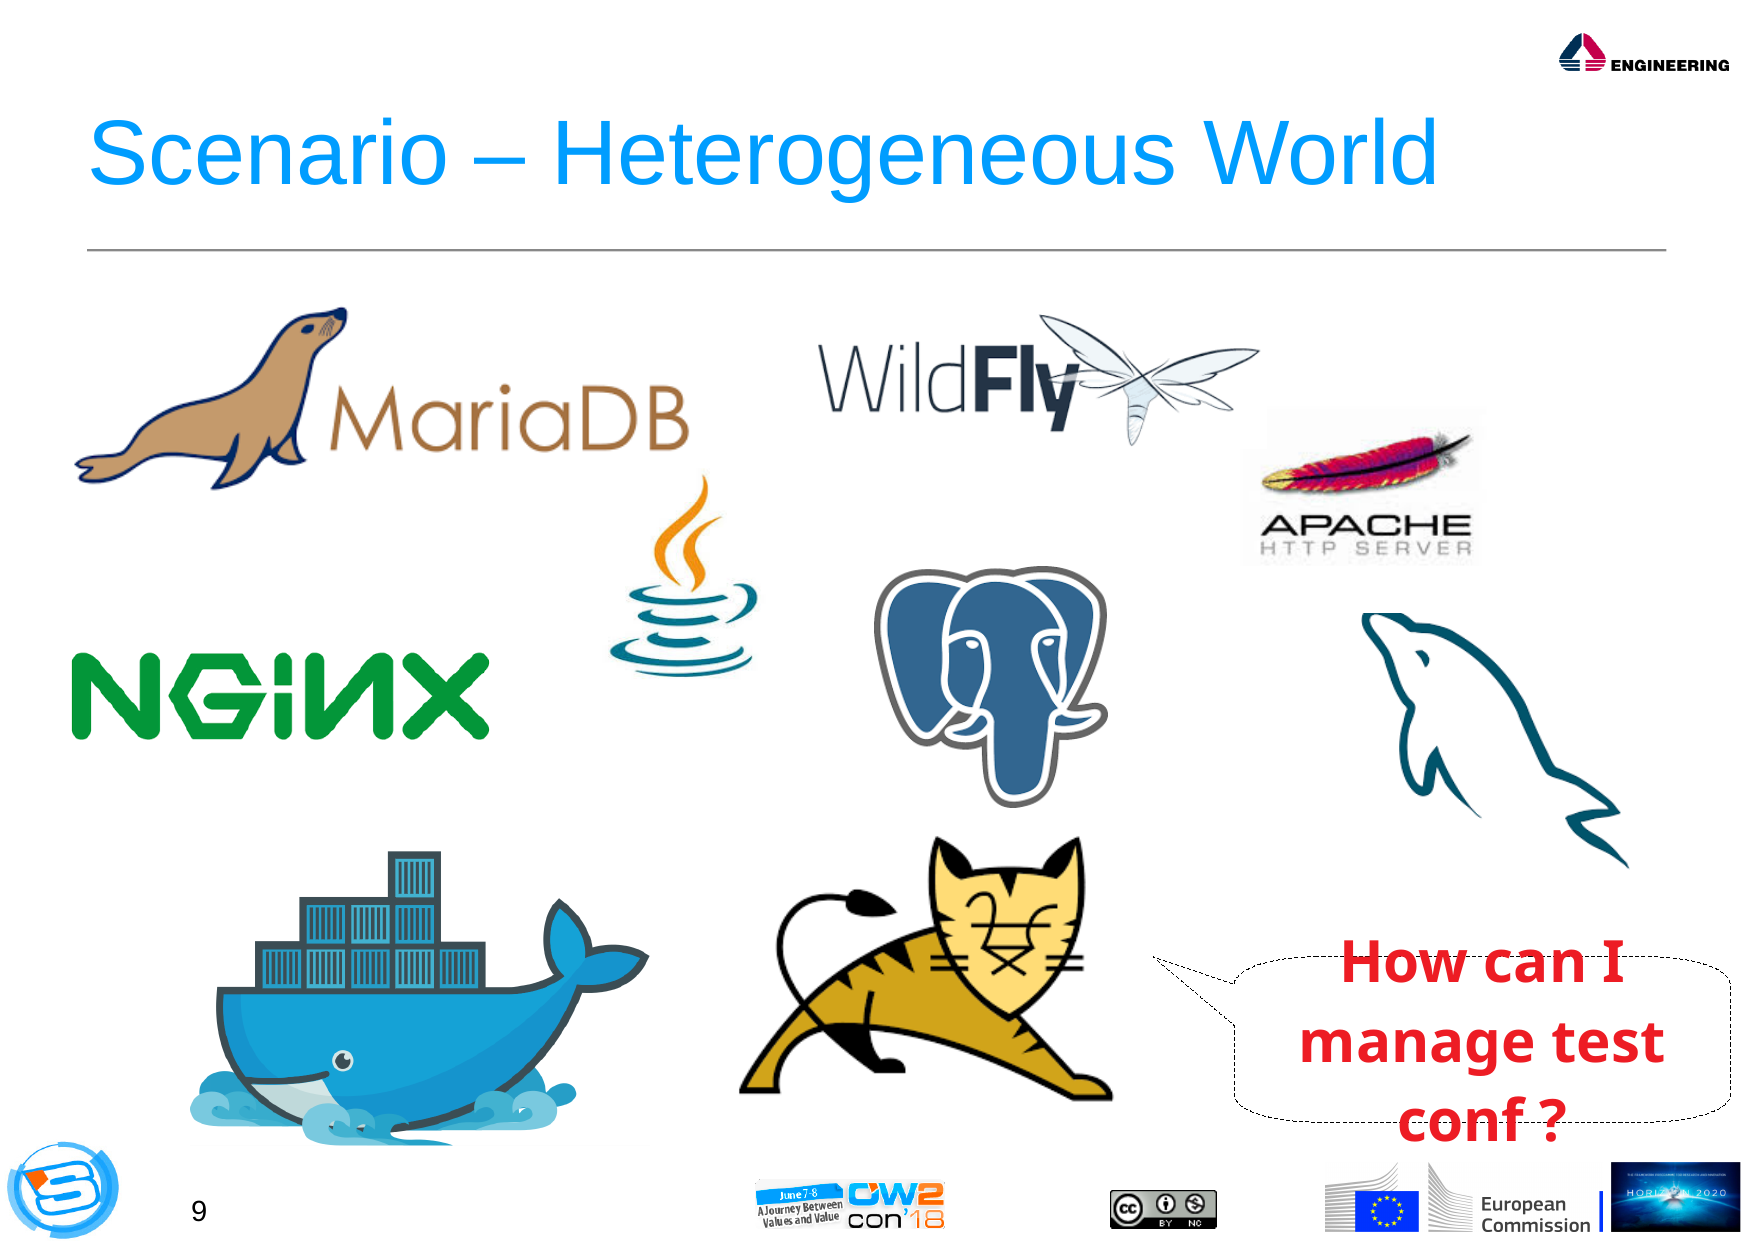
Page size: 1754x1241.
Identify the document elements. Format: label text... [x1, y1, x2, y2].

picture [1110, 1190, 1217, 1229]
picture [4, 1139, 122, 1241]
title Scenario – Heterogeneous World [87, 49, 1667, 257]
picture [814, 313, 1630, 872]
picture [727, 824, 1158, 1111]
picture [755, 1179, 945, 1229]
picture [1611, 1162, 1741, 1232]
picture [874, 566, 1108, 808]
picture [1559, 33, 1729, 71]
picture [63, 645, 497, 745]
text_box How can I manage test conf ? [1153, 956, 1731, 1123]
picture [67, 300, 804, 697]
picture [190, 850, 650, 1146]
picture [1325, 1162, 1603, 1232]
